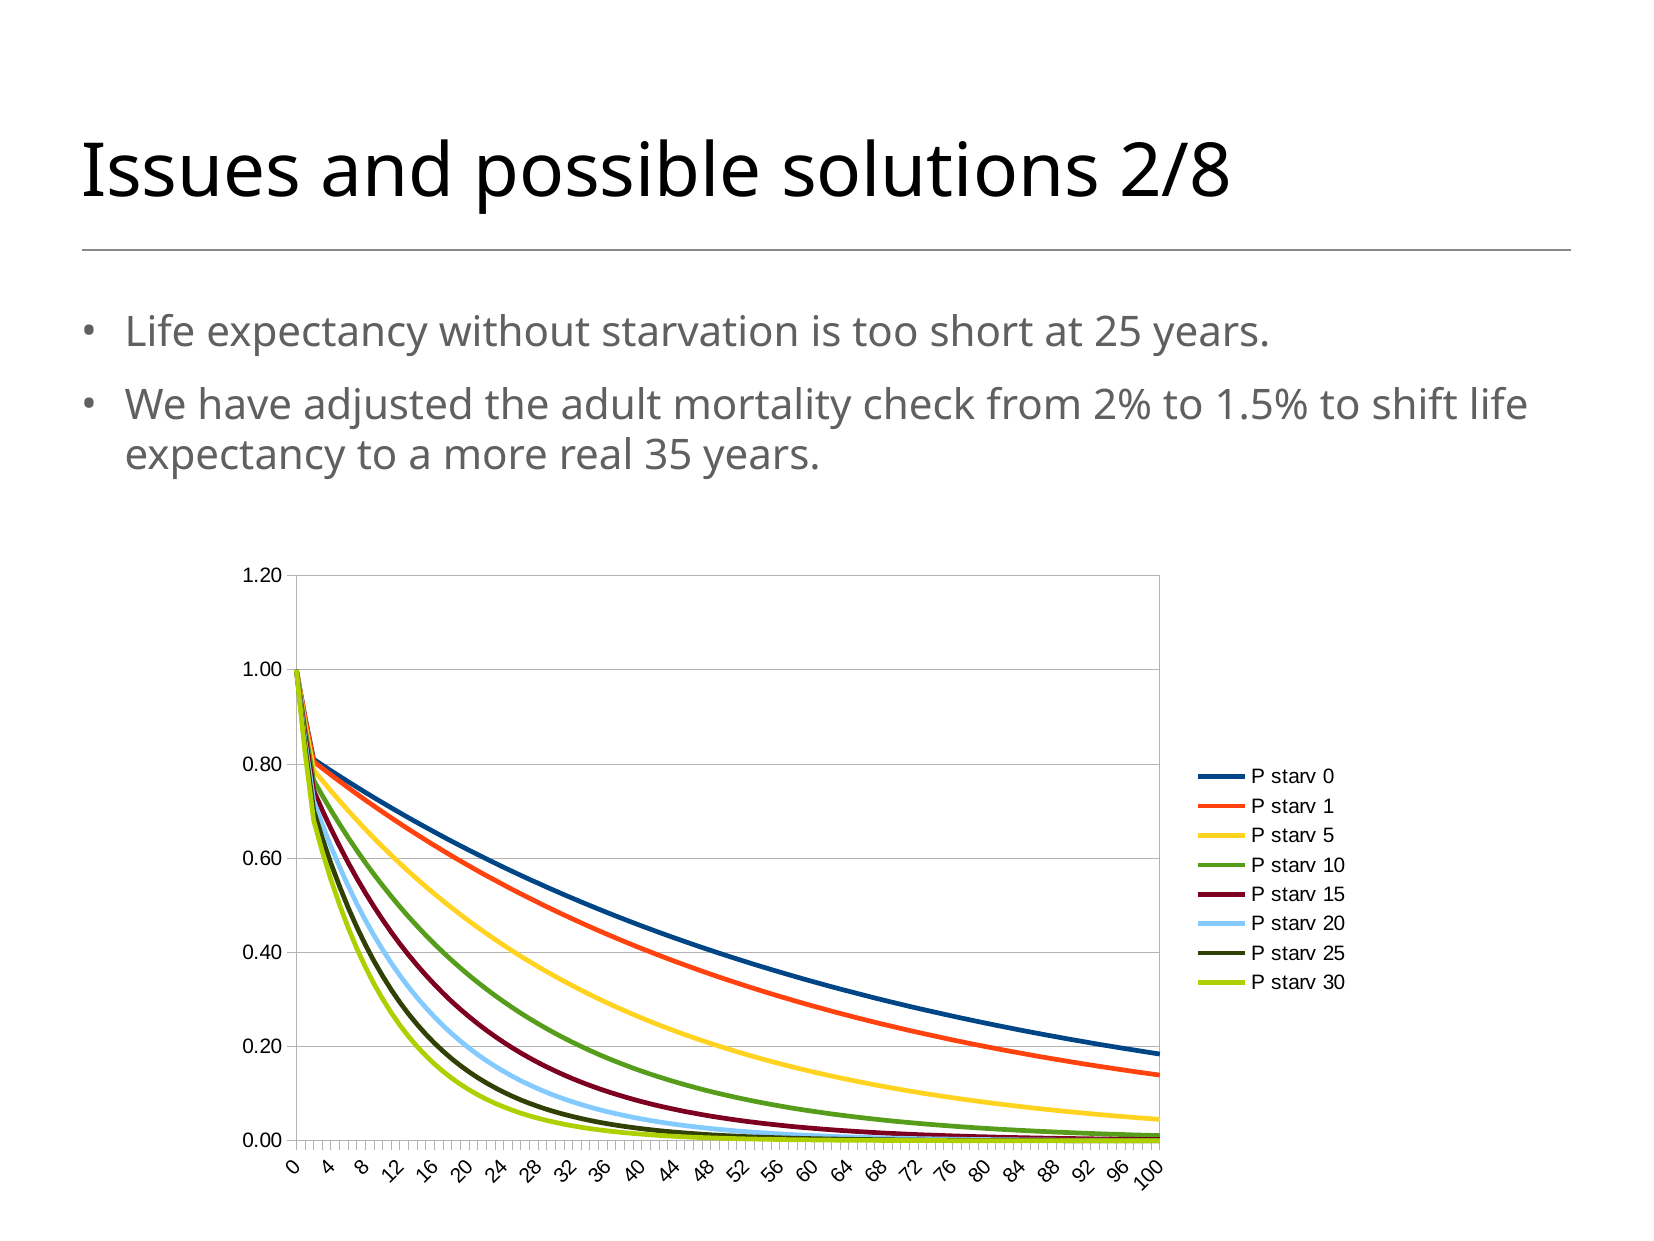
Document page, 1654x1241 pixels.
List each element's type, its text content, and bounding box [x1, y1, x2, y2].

list Life expectancy without starvation is too short at 25 years. We have adjusted the adult mortality check from 2% to 1.5% to shift life expectancy to a more real 35 years. [72, 295, 1582, 1131]
chart [219, 550, 1365, 1209]
title Issues and possible solutions 2/8 [72, 41, 1582, 220]
